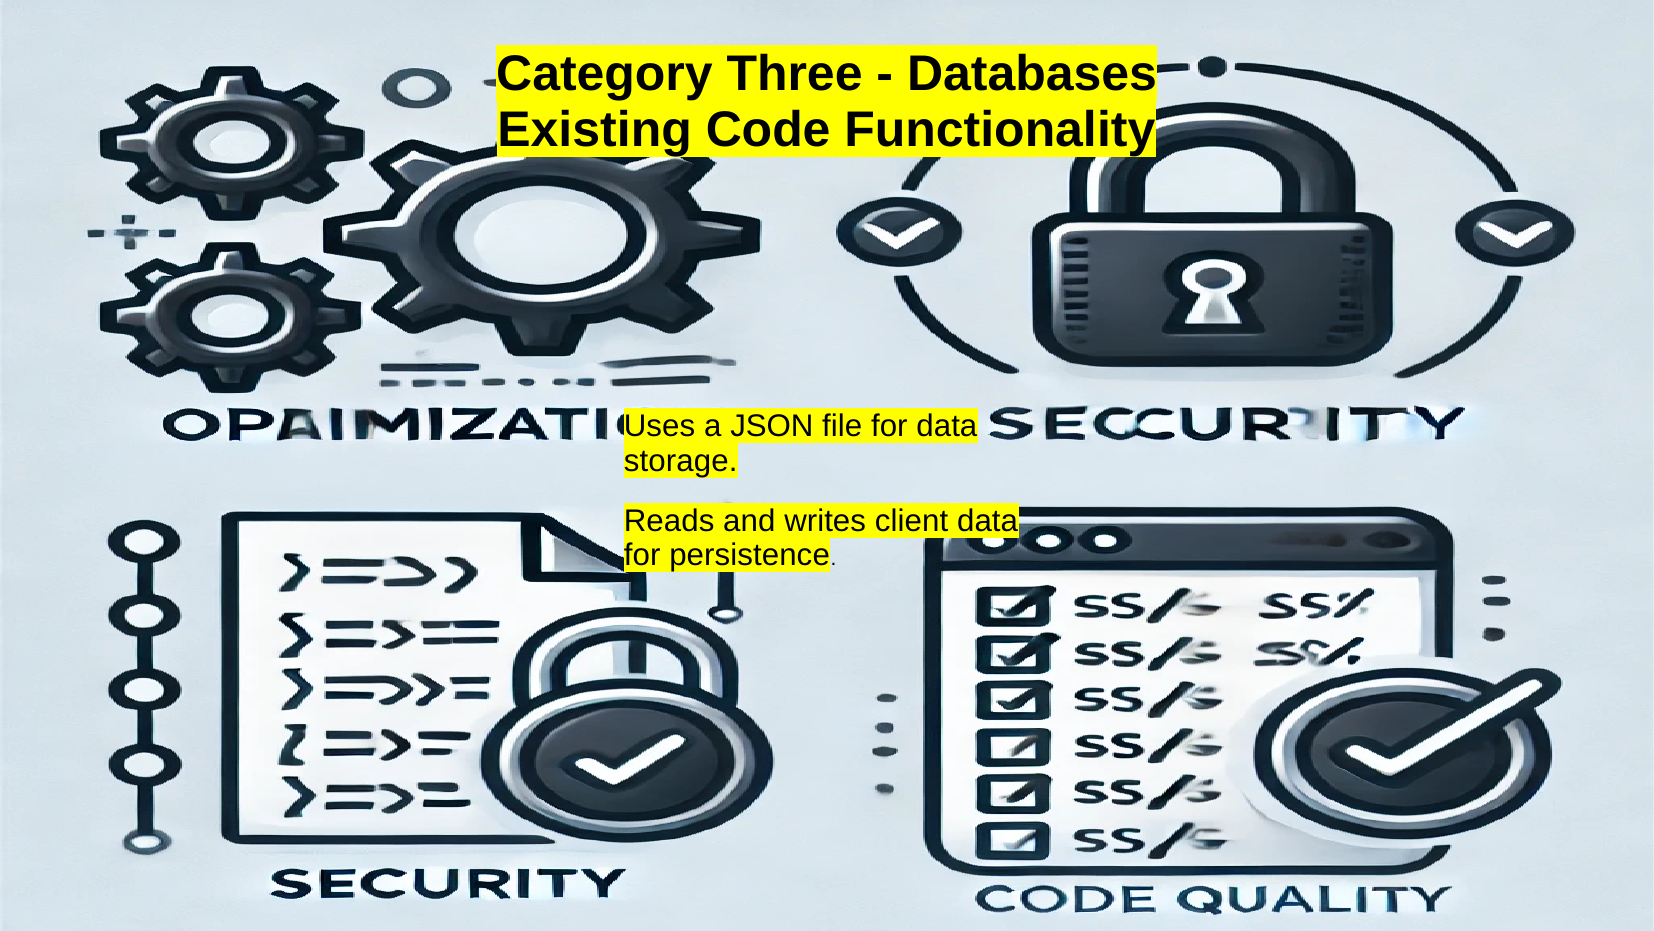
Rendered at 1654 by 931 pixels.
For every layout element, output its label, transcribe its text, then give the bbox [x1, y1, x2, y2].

text_box Uses a JSON file for data storage. Reads and writes client data for persistence. [609, 401, 1048, 624]
picture [0, 0, 1654, 931]
text_box [0, 0, 296, 296]
title Category Three - Databases Existing Code Functionality [296, 37, 1571, 193]
